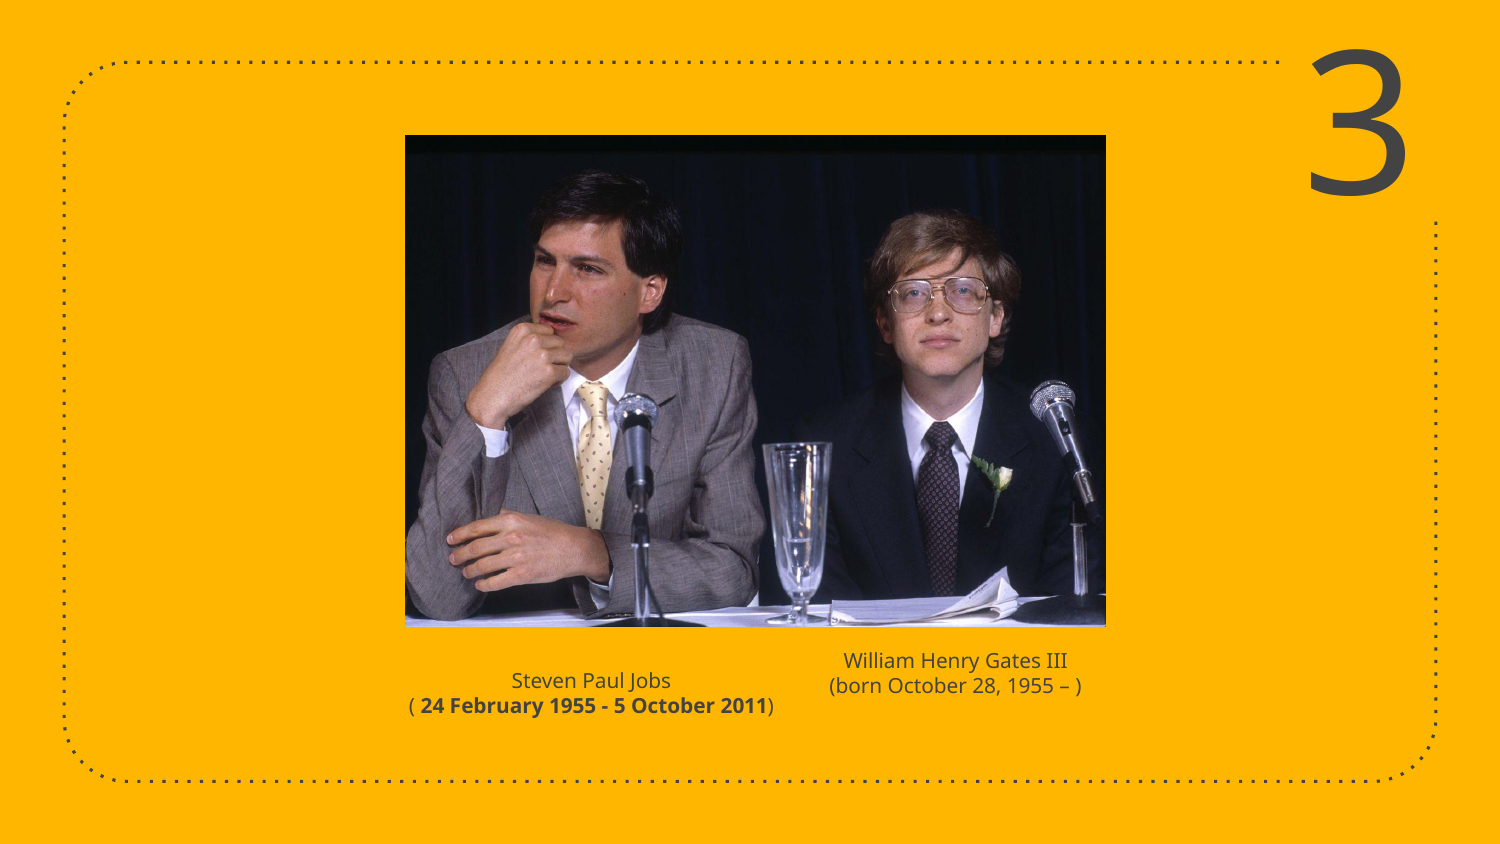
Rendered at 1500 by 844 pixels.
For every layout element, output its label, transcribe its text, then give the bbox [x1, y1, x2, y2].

title Steven Paul Jobs ( 24 February 1955 - 5 October 2011) [389, 626, 794, 733]
text_box 3 [1281, 0, 1439, 229]
title William Henry Gates III (born October 28, 1955 – ) [776, 639, 1135, 713]
picture [405, 135, 1106, 627]
